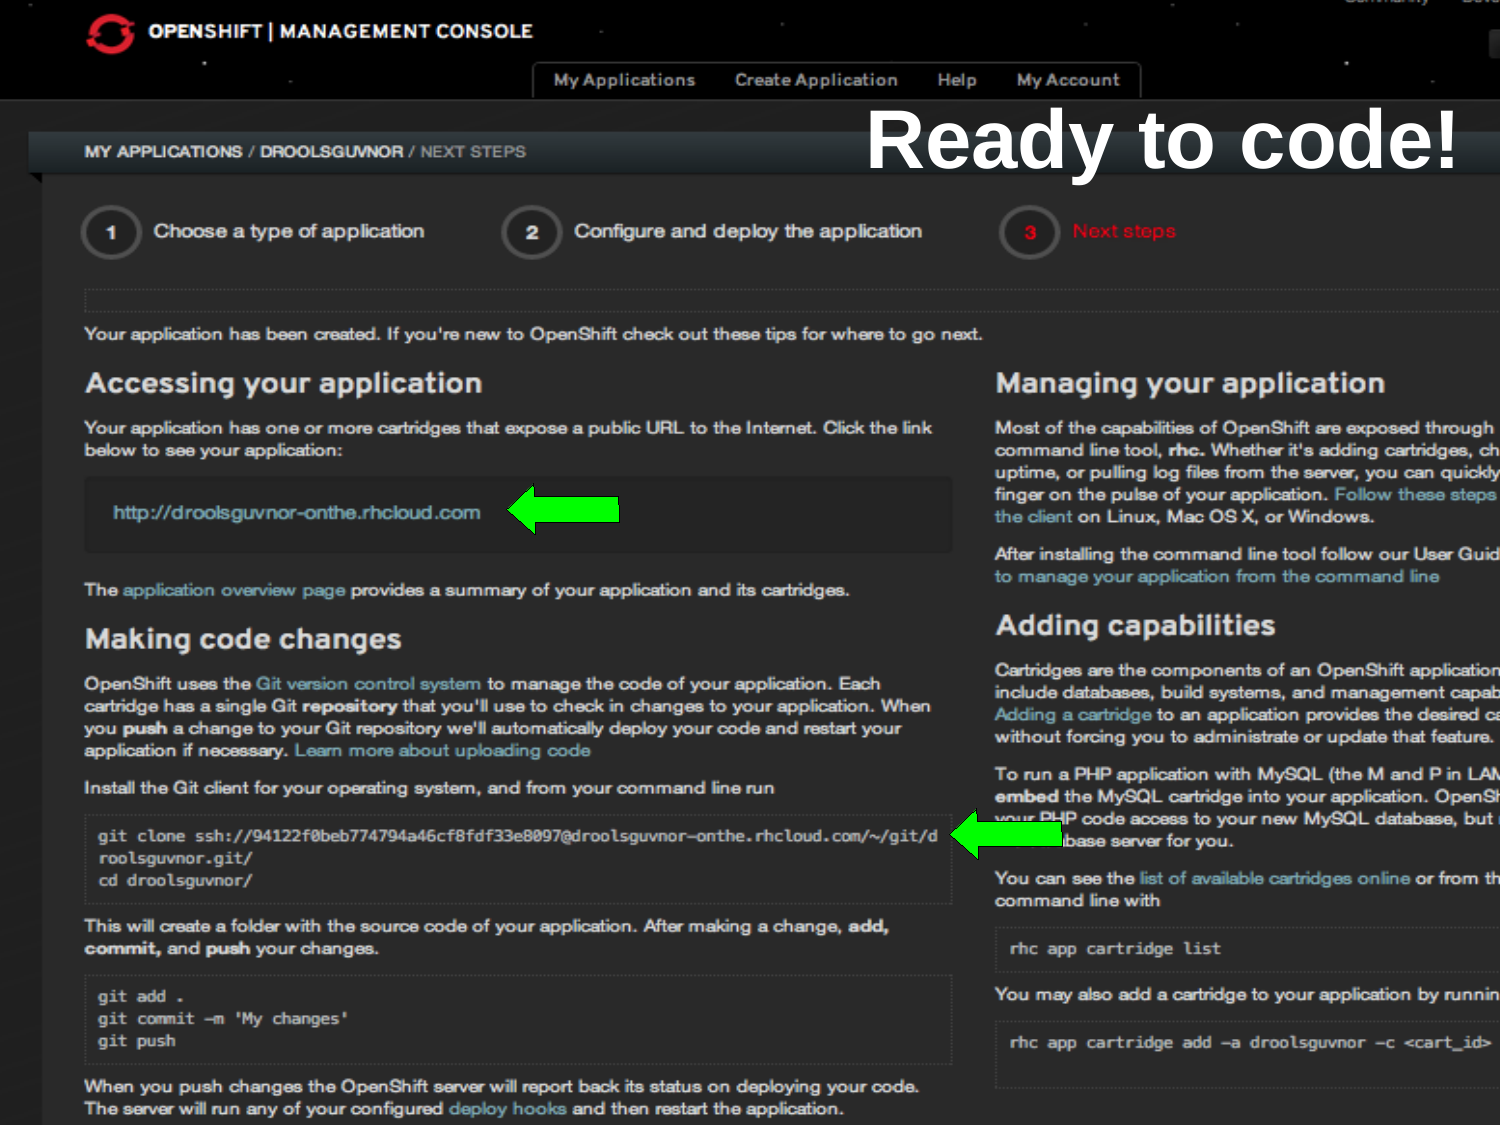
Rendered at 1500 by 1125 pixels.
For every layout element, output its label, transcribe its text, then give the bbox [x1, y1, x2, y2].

text_box [506, 483, 620, 535]
title Ready to code! [850, 17, 1500, 253]
text_box [949, 808, 1063, 860]
picture [0, 0, 1500, 1125]
